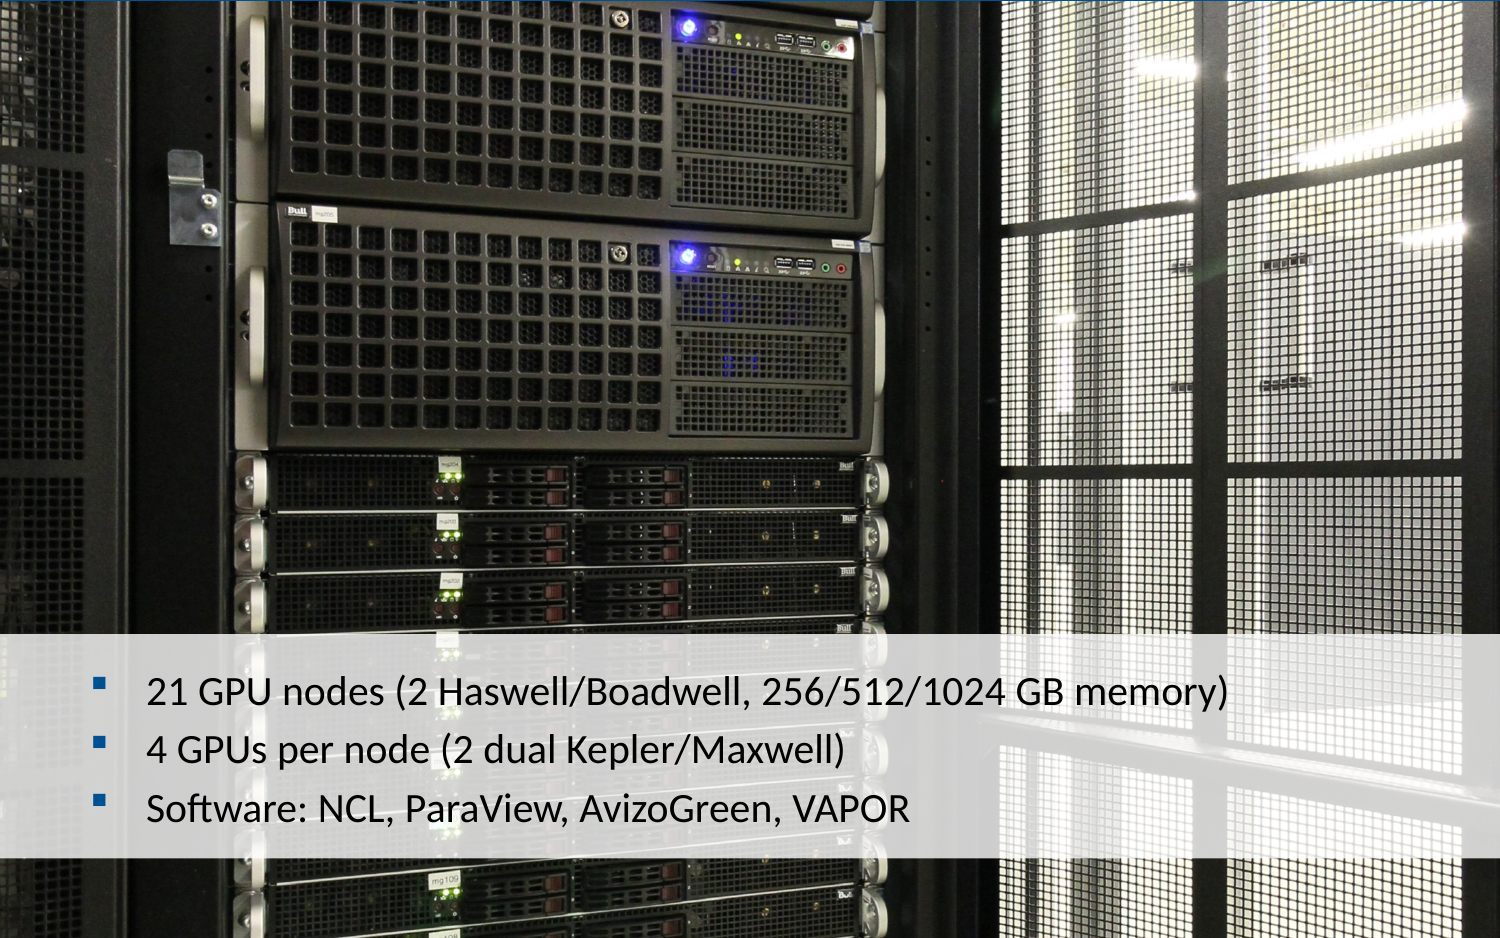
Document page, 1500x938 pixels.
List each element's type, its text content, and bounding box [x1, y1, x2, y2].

text_box 21 GPU nodes (2 Haswell/Boadwell, 256/512/1024 GB memory) 4 GPUs per node (2 dual Kepler/Maxwell) Software: NCL, ParaView, AvizoGreen, VAPOR [0, 634, 1500, 859]
picture [0, 859, 1500, 938]
picture [0, 1, 1500, 634]
